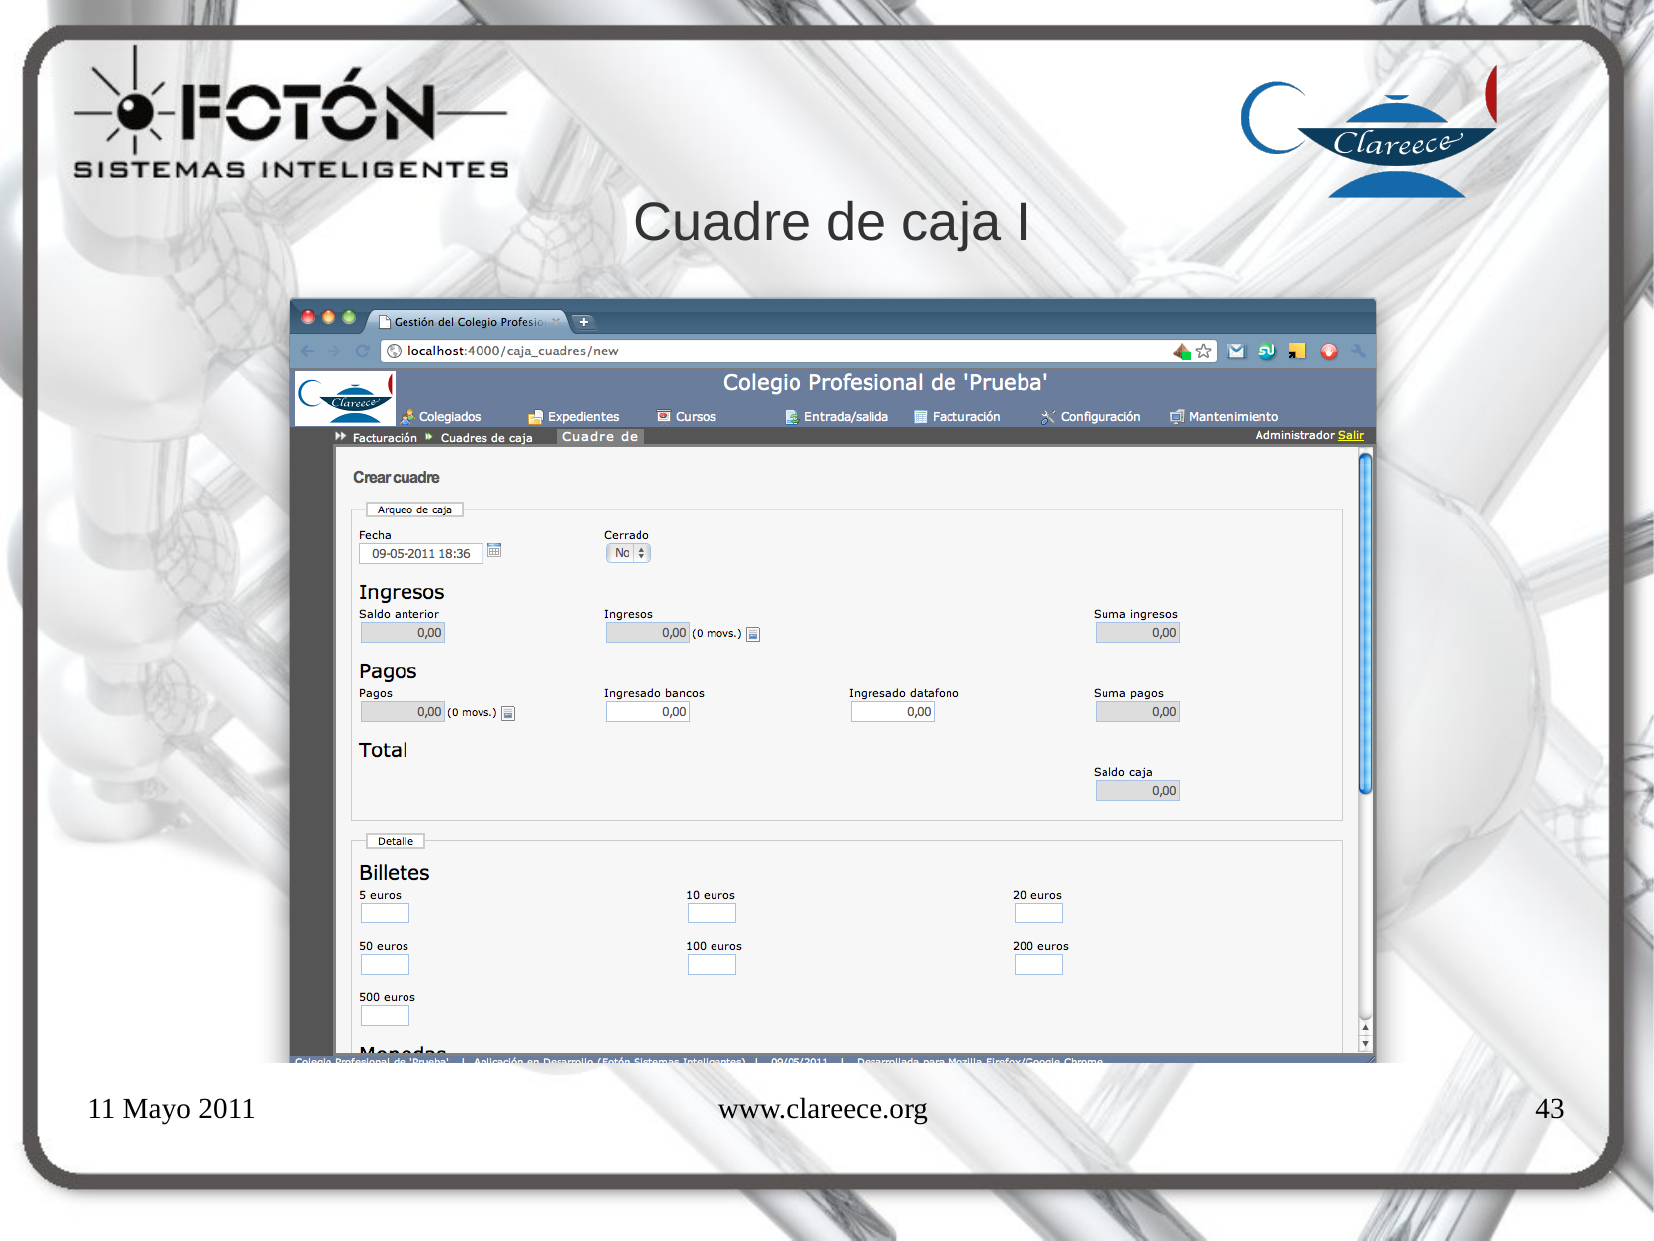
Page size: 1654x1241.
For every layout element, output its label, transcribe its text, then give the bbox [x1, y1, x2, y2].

title Cuadre de caja I [88, 177, 1577, 266]
picture [0, 0, 1654, 1241]
